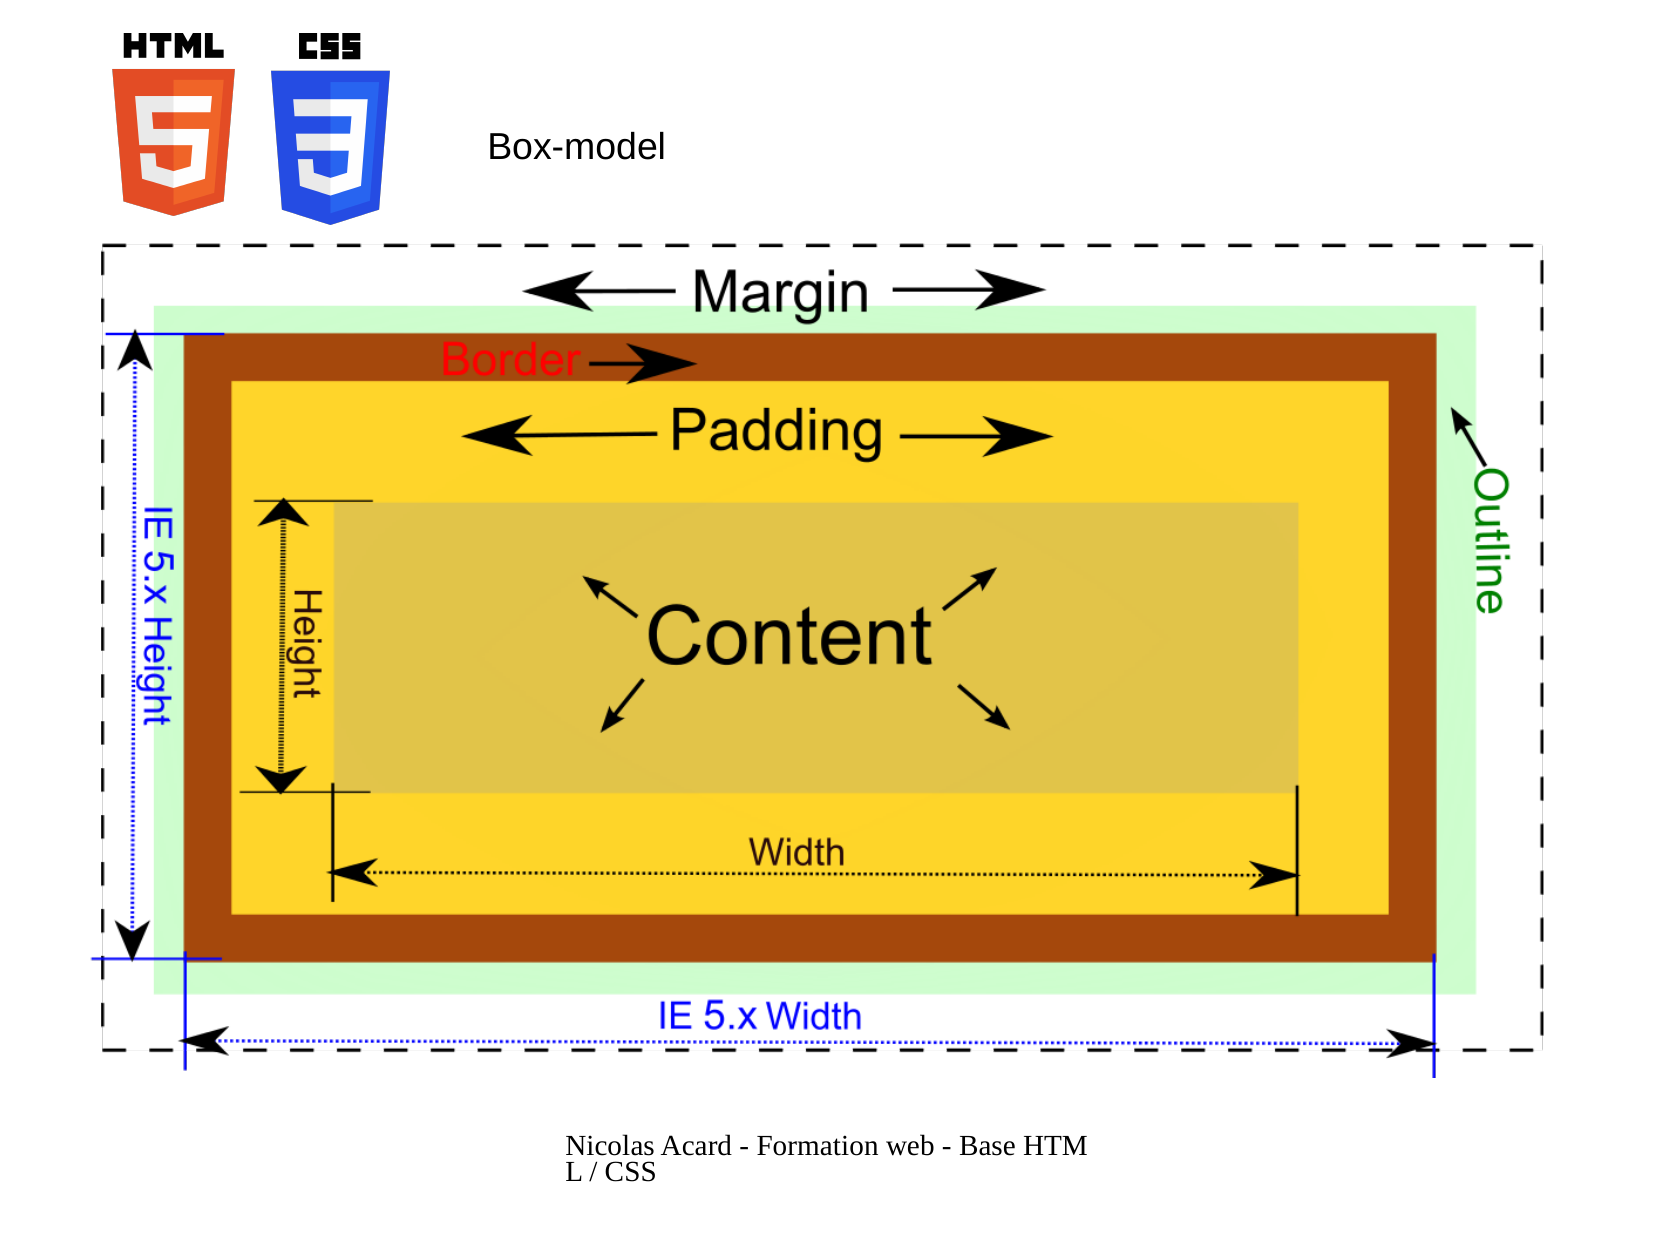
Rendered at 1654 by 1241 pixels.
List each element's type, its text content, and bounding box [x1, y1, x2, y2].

text_box Box-model [472, 118, 1382, 175]
picture [66, 33, 1567, 1078]
